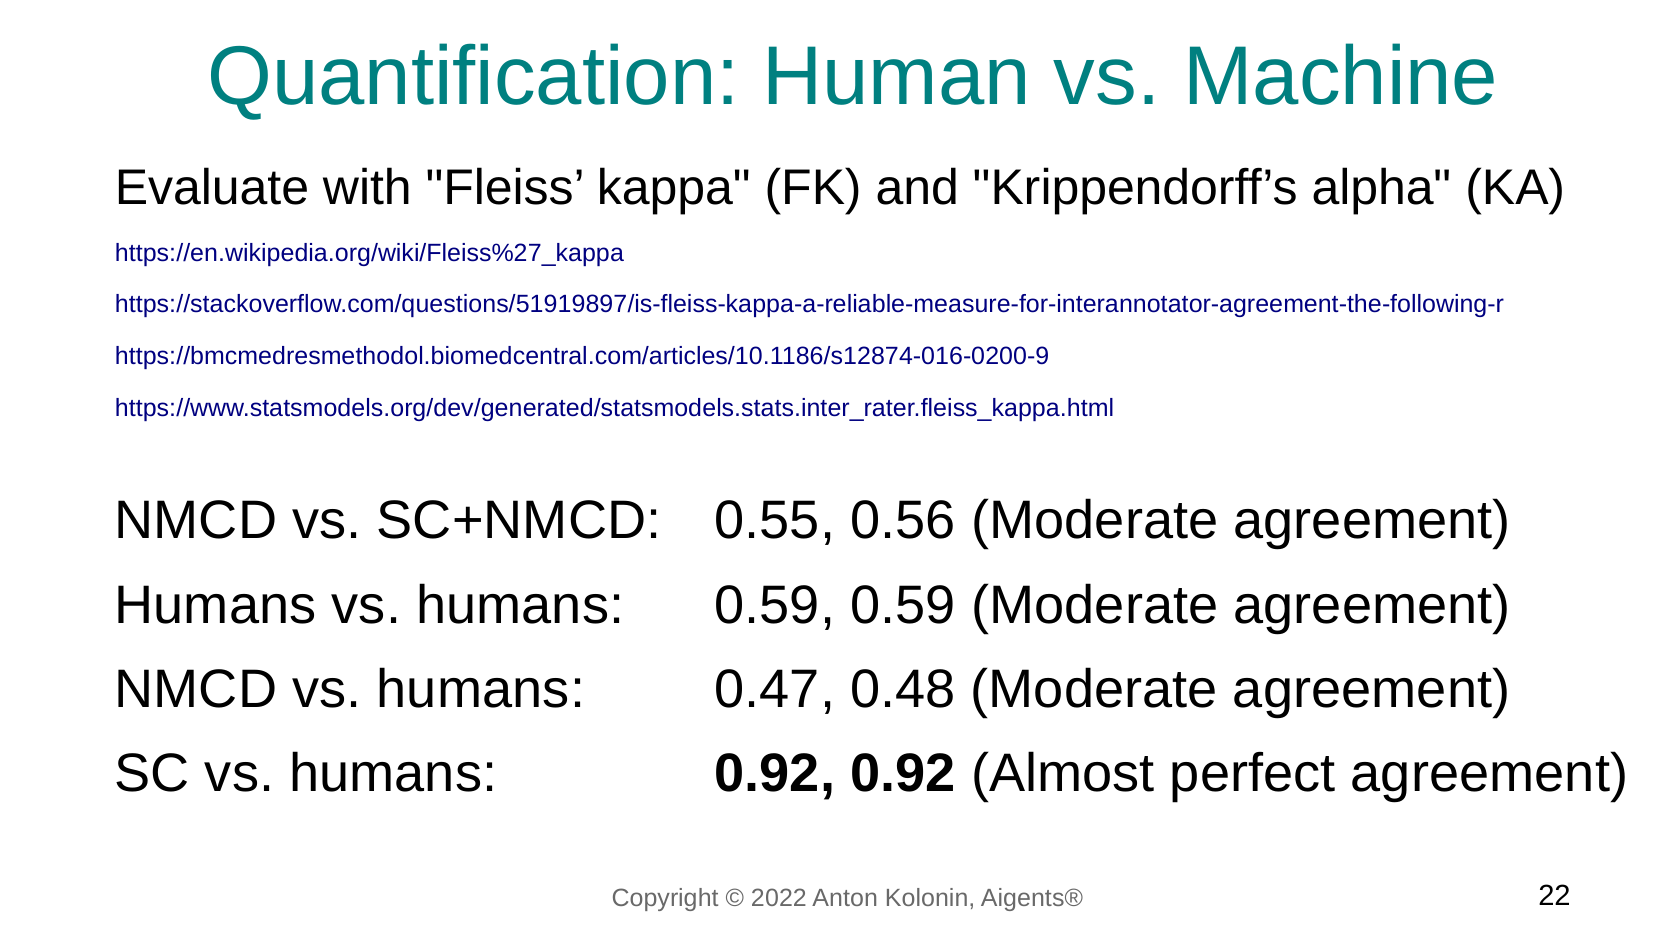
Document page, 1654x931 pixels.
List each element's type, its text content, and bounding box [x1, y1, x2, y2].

text_box Quantification: Human vs. Machine [1, 7, 1654, 143]
text_box Evaluate with "Fleiss’ kappa" (FK) and "Krippendorff’s alpha" (KA) https://en.wikipedia.org/wiki/Fleiss%27_kappa https://stackoverflow.com/questions/51919897/is-fleiss-kappa-a-reliable-measure-for-interannotator-agreement-the-following-r https://bmcmedresmethodol.biomedcentral.com/articles/10.1186/s12874-016-0200-9 https://www.statsmodels.org/dev/generated/statsmodels.stats.inter_rater.fleiss_kappa.html [100, 151, 1582, 429]
text_box NMCD vs. SC+NMCD: 0.55, 0.56 (Moderate agreement) Humans vs. humans: 0.59, 0.59 (Moderate agreement) NMCD vs. humans: 0.47, 0.48 (Moderate agreement) SC vs. humans: 0.92, 0.92 (Almost perfect agreement) [99, 482, 1644, 811]
